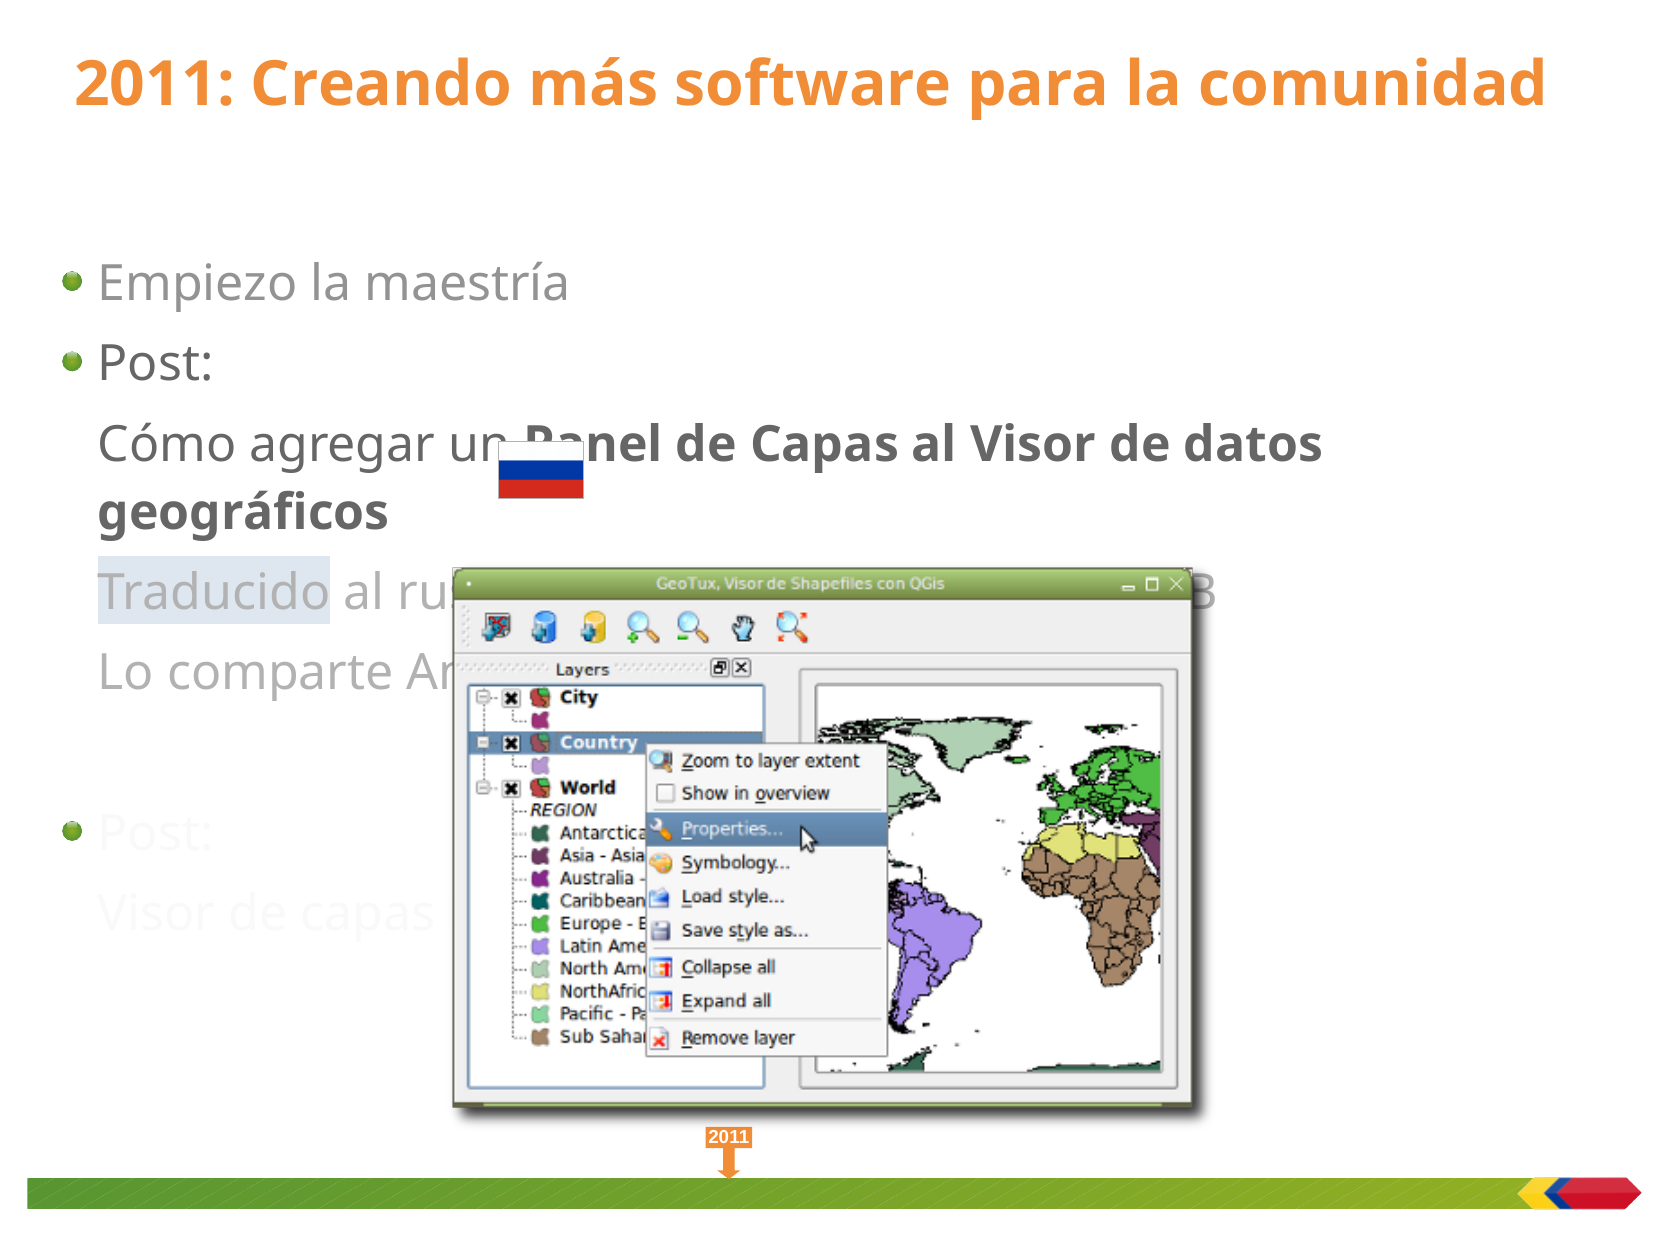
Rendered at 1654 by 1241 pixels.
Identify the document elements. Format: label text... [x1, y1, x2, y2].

picture [444, 559, 1220, 1135]
text_box [27, 1178, 1532, 1209]
picture [498, 441, 584, 499]
title 2011: Creando más software para la comunidad [74, 45, 1599, 118]
text_box 2011 [705, 1135, 753, 1180]
text_box Empiezo la maestría Post: Cómo agregar un Panel de Capas al Visor de datos geográficos Traducido al ruso por el equipo de GIS-LAB Lo comparte Anita Graser en su blog :) Post: Visor de capas PostGIS para pgAdmin 3 [46, 159, 1605, 1118]
picture [1517, 1131, 1642, 1241]
